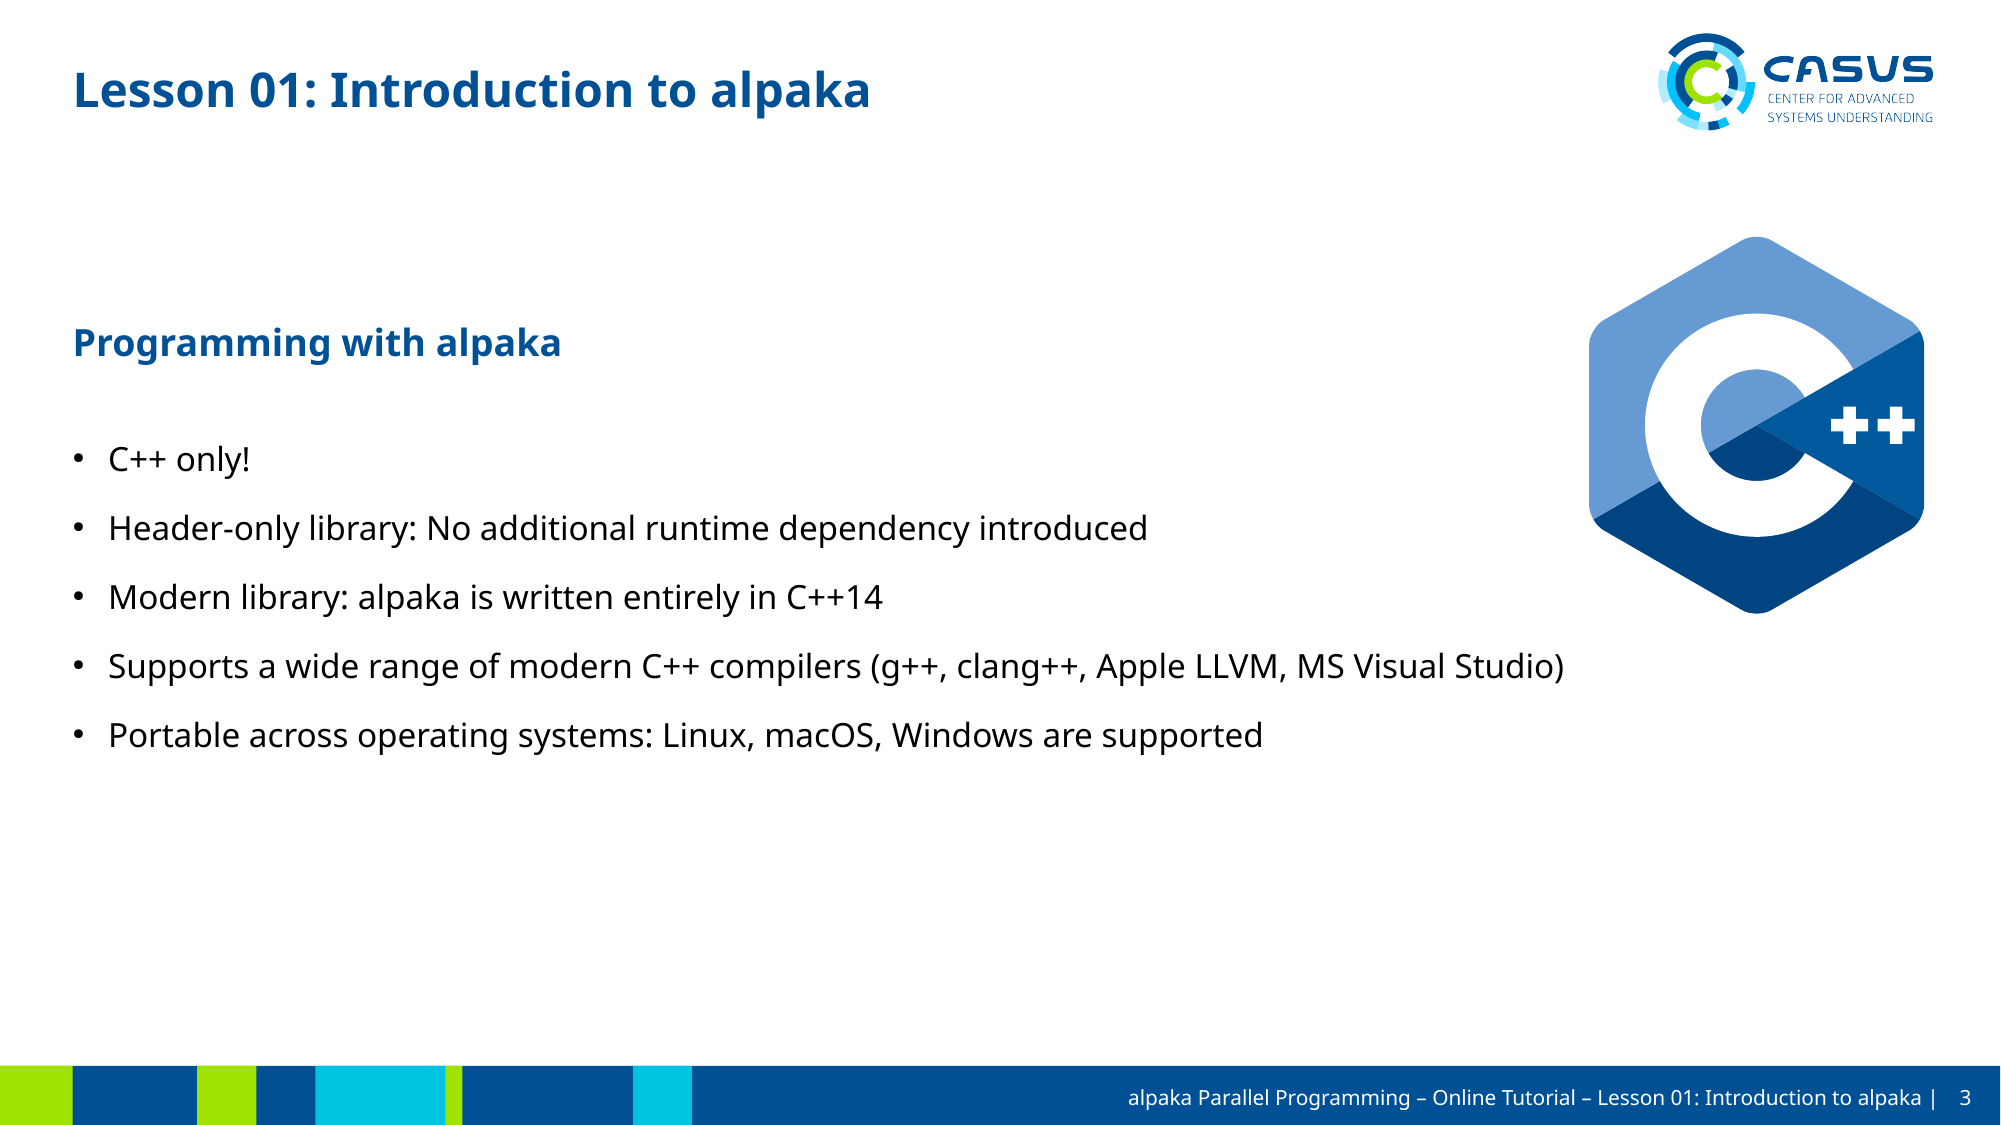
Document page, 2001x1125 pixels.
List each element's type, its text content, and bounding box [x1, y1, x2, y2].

picture [1658, 33, 1933, 131]
list Programming with alpaka C++ only! Header-only library: No additional runtime dependency introduced Modern library: alpaka is written entirely in C++14 Supports a wide range of modern C++ compilers (g++, clang++, Apple LLVM, MS Visual Studio) Portable across operating systems: Linux, macOS, Windows are supported [72, 316, 1620, 979]
picture [1588, 236, 1925, 615]
title Lesson 01: Introduction to alpaka [72, 54, 1620, 123]
